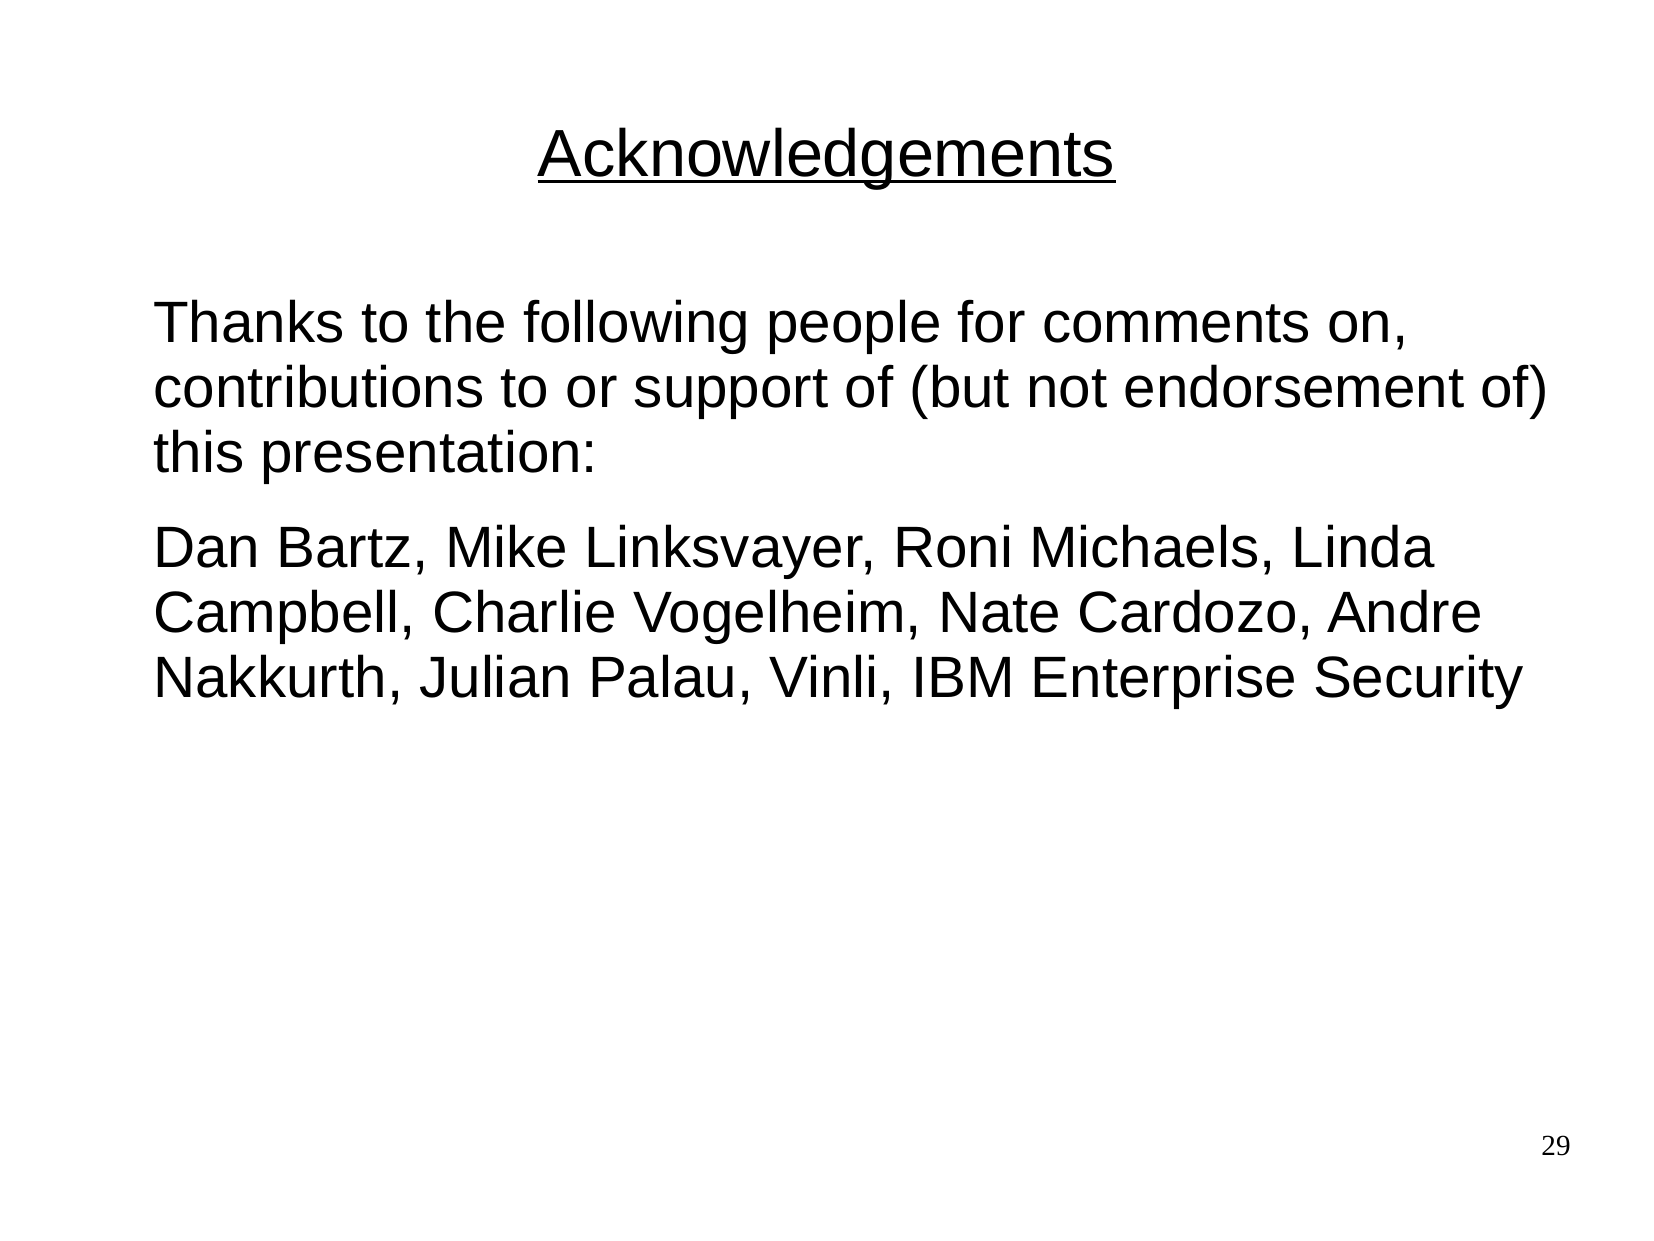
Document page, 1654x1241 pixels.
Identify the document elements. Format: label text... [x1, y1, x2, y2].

list Thanks to the following people for comments on, contributions to or support of (but not endorsement of) this presentation: Dan Bartz, Mike Linksvayer, Roni Michaels, Linda Campbell, Charlie Vogelheim, Nate Cardozo, Andre Nakkurth, Julian Palau, Vinli, IBM Enterprise Security [82, 290, 1571, 1010]
title Acknowledgements [82, 49, 1571, 257]
